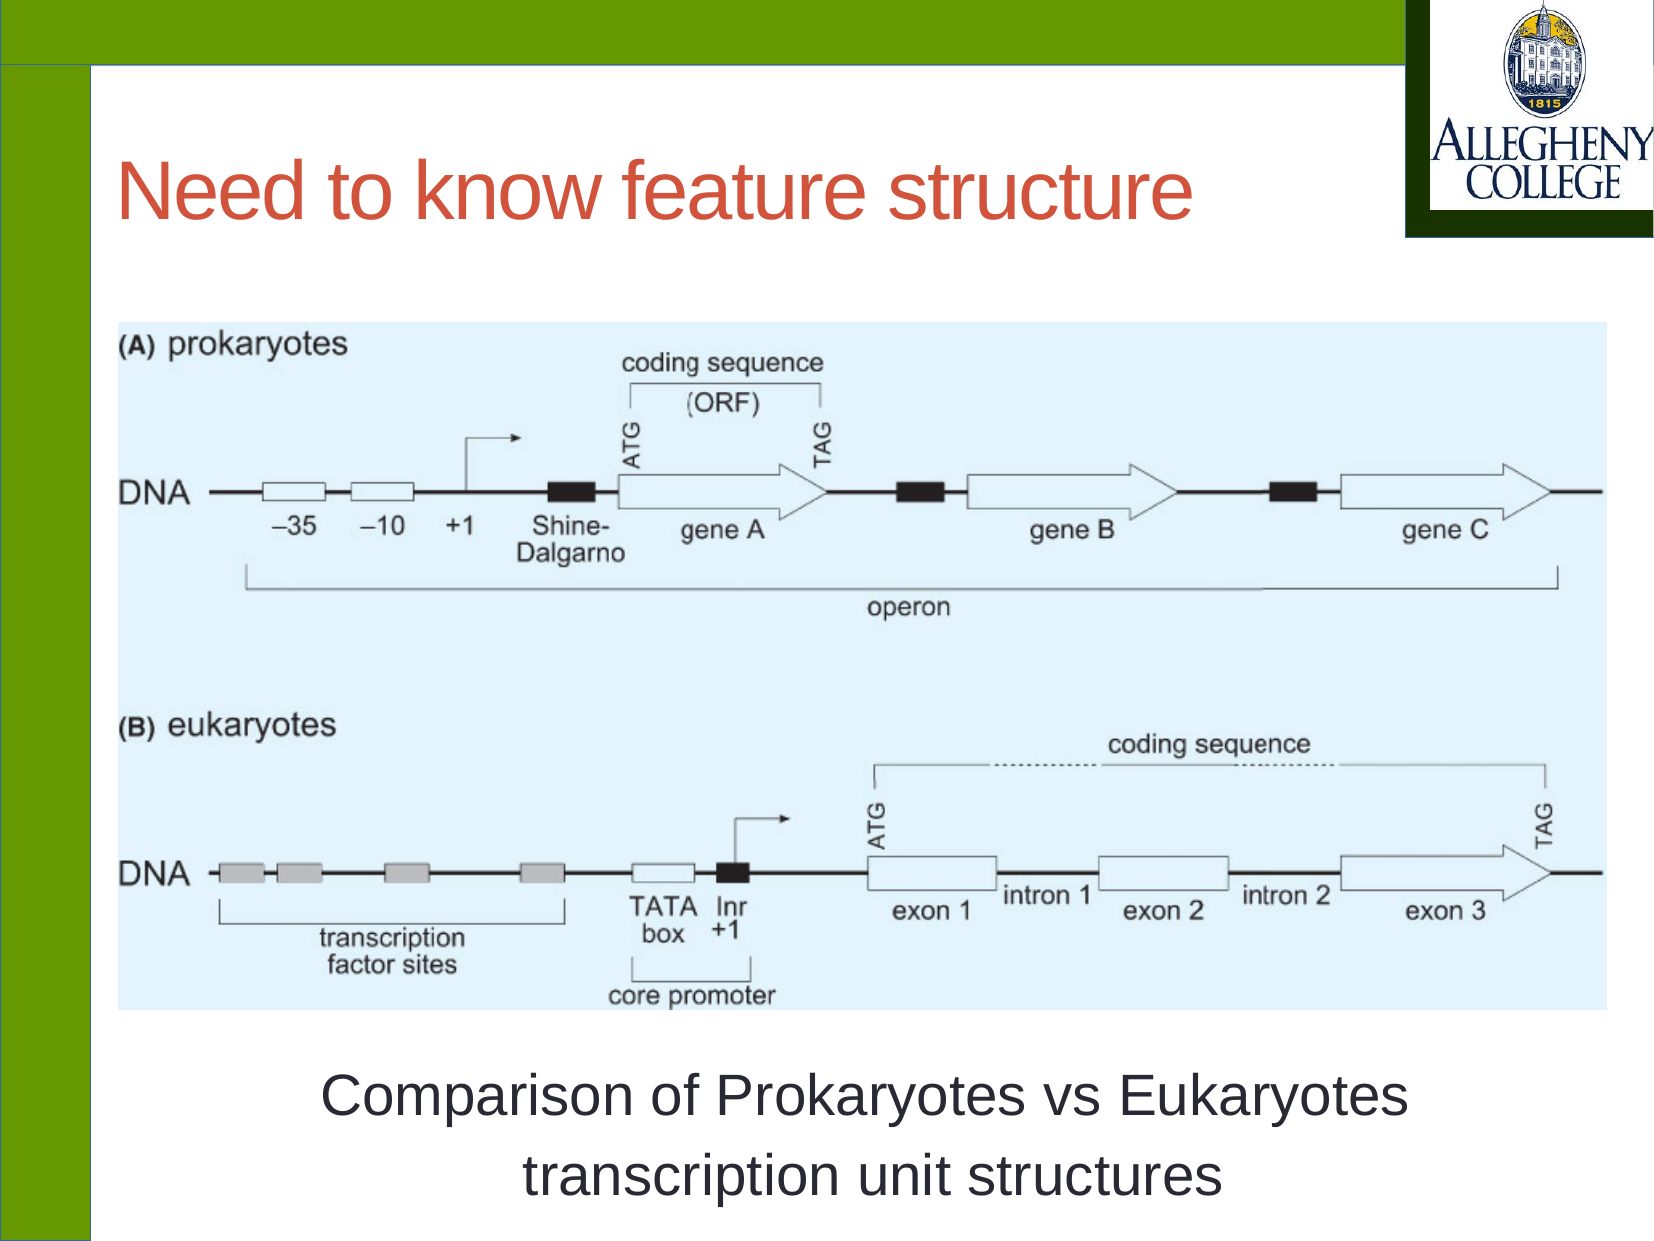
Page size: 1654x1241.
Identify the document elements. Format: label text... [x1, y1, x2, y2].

picture [118, 322, 1607, 1011]
title Need to know feature structure [100, 96, 1589, 276]
text_box [0, 0, 1654, 1241]
list Comparison of Prokaryotes vs Eukaryotes transcription unit structures [129, 1049, 1619, 1216]
picture [1430, 0, 1654, 210]
